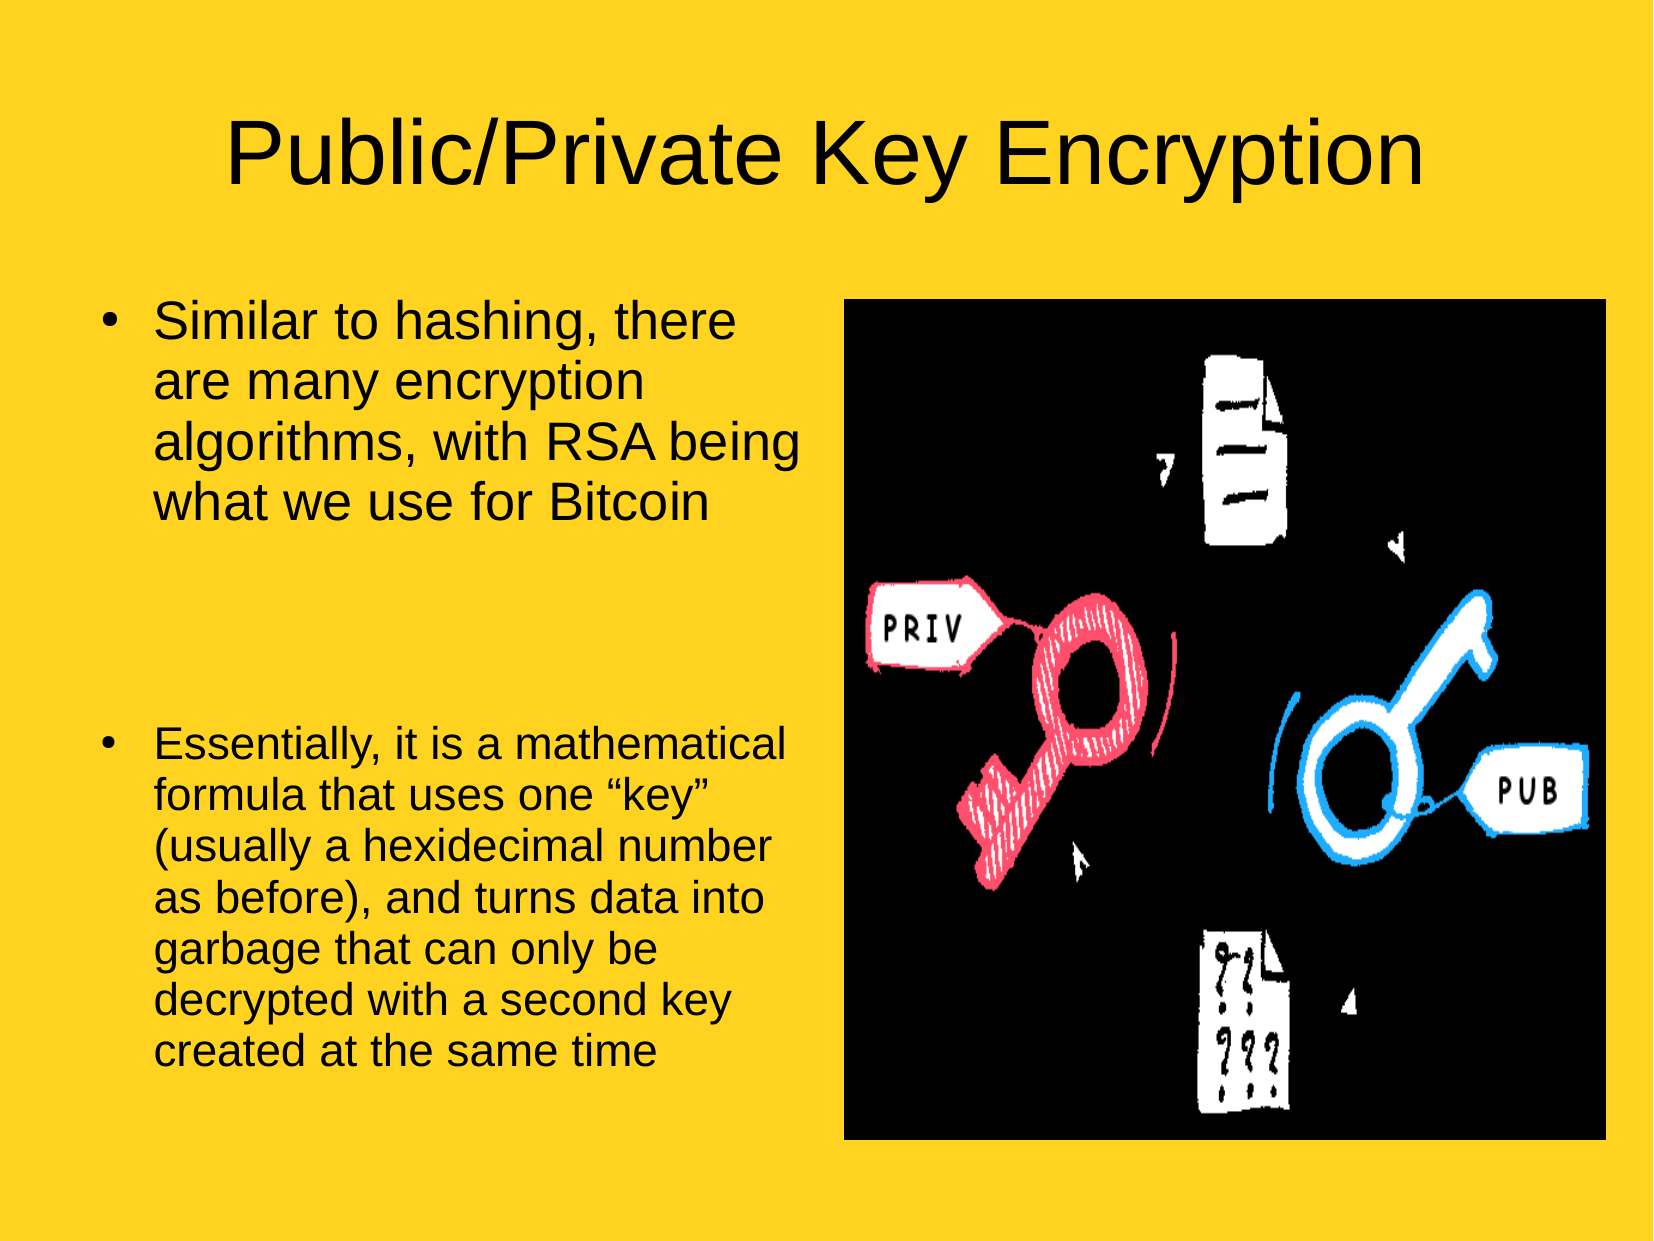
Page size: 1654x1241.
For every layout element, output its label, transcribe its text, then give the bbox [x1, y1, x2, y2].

list Essentially, it is a mathematical formula that uses one “key” (usually a hexidecimal number as before), and turns data into garbage that can only be decrypted with a second key created at the same time [82, 717, 809, 1109]
list Similar to hashing, there are many encryption algorithms, with RSA being what we use for Bitcoin [82, 290, 809, 681]
title Public/Private Key Encryption [82, 49, 1571, 257]
picture [844, 299, 1606, 1141]
